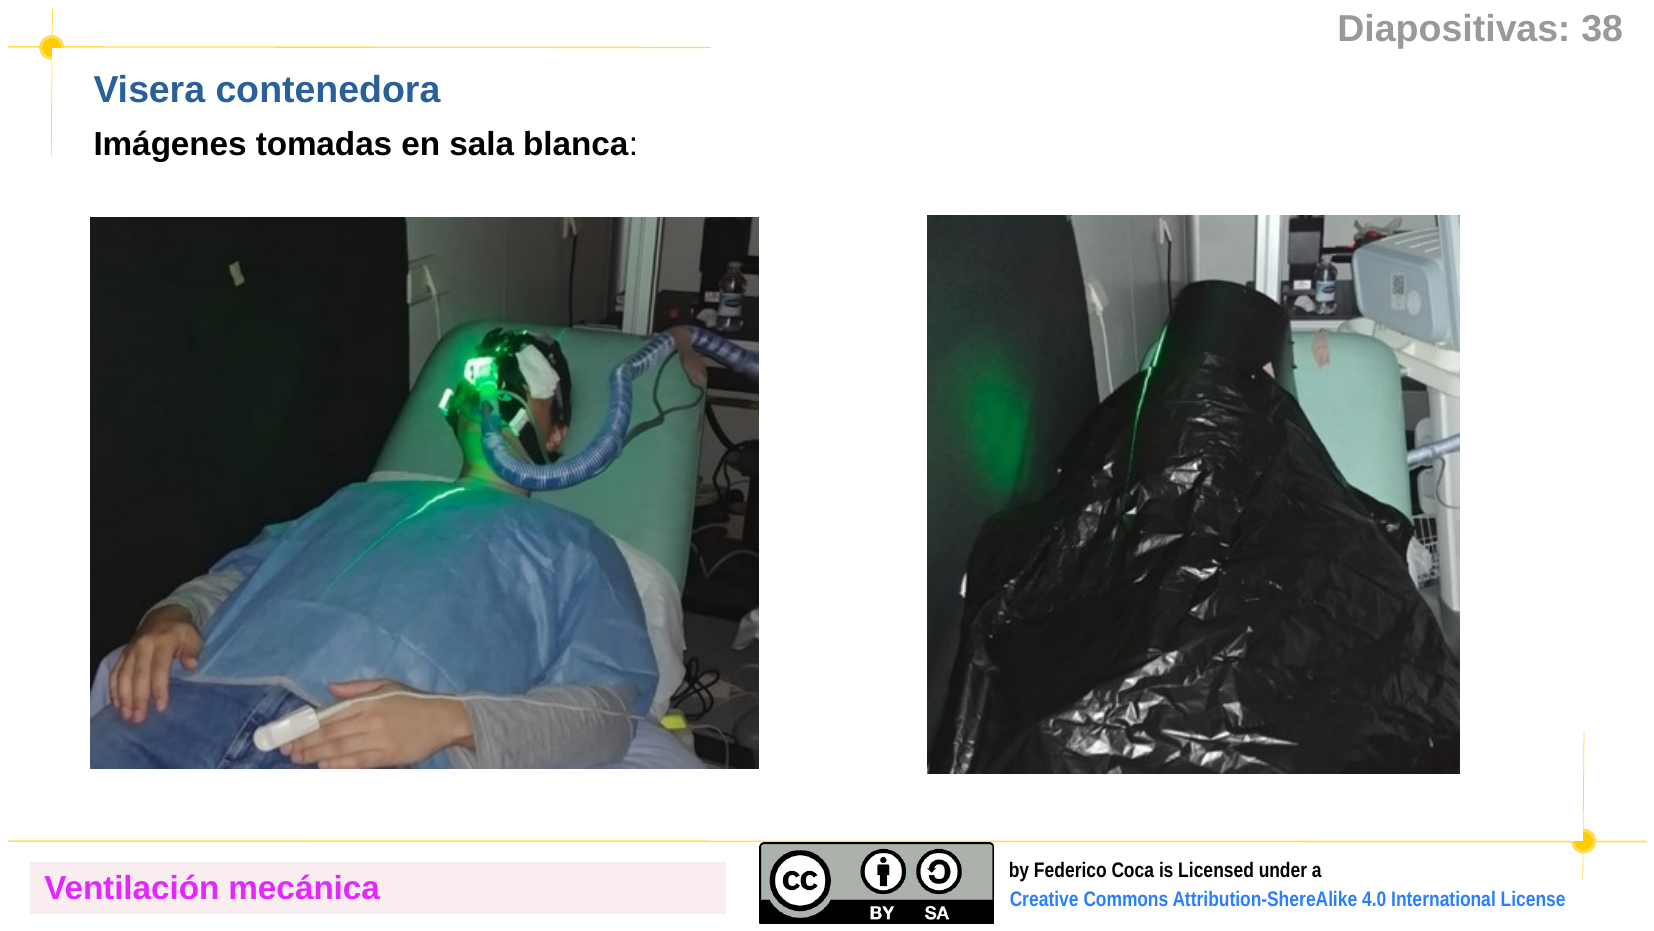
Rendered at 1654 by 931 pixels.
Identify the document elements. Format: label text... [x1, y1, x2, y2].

text_box Visera contenedora [78, 61, 886, 118]
text_box Ventilación mecánica [29, 862, 727, 915]
text_box Imágenes tomadas en sala blanca: [78, 118, 1630, 186]
text_box Diapositivas: 38 [1322, 0, 1644, 57]
picture [927, 215, 1460, 774]
picture [90, 217, 759, 769]
